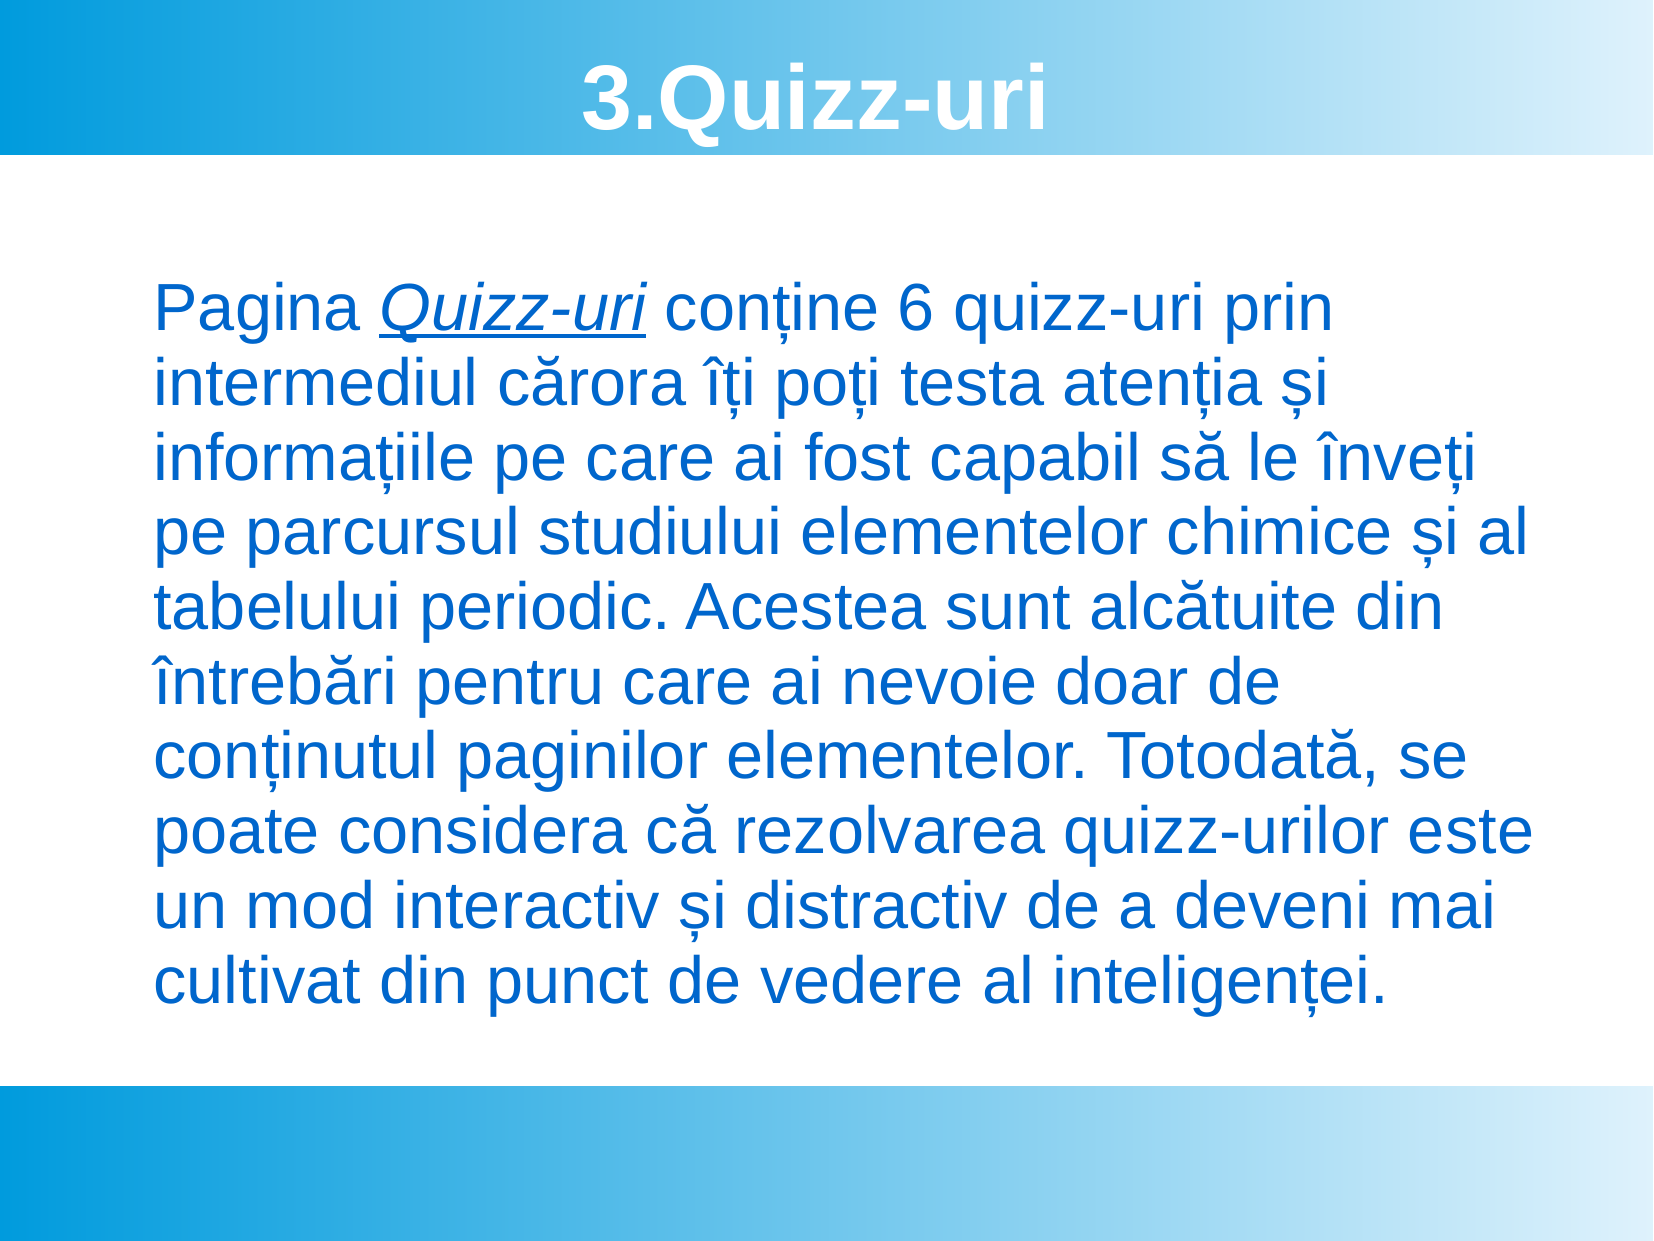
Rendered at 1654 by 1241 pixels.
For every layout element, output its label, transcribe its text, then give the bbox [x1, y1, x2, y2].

title 3.Quizz-uri [71, 45, 1561, 151]
list Pagina Quizz-uri conține 6 quizz-uri prin intermediul cărora îți poți testa atenția și informațiile pe care ai fost capabil să le înveți pe parcursul studiului elementelor chimice și al tabelului periodic. Acestea sunt alcătuite din întrebări pentru care ai nevoie doar de conținutul paginilor elementelor. Totodată, se poate considera că rezolvarea quizz-urilor este un mod interactiv și distractiv de a deveni mai cultivat din punct de vedere al inteligenței. [82, 270, 1571, 990]
